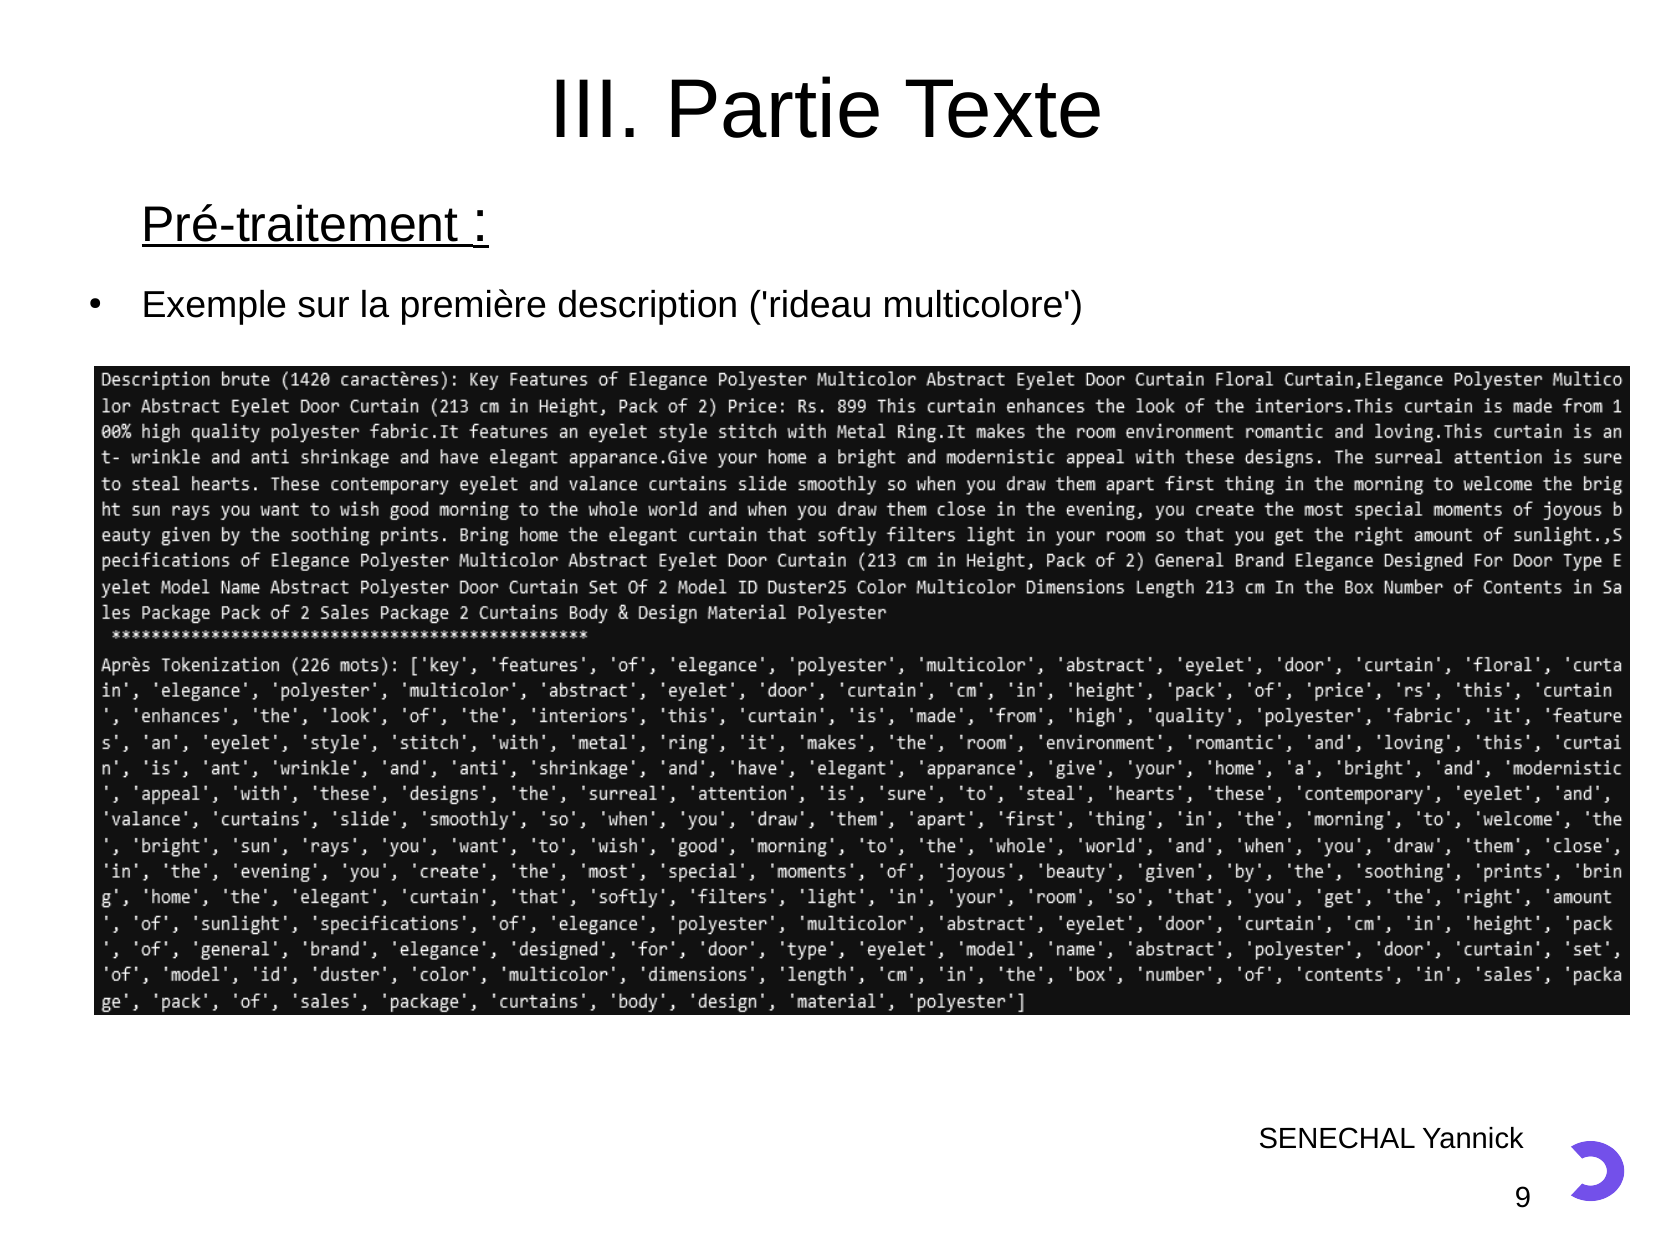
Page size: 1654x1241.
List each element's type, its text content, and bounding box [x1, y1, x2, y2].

title III. Partie Texte [82, 5, 1571, 213]
list Pré-traitement : Exemple sur la première description ('rideau multicolore') [70, 188, 1559, 994]
picture [94, 366, 1630, 1015]
picture [1539, 1125, 1642, 1217]
